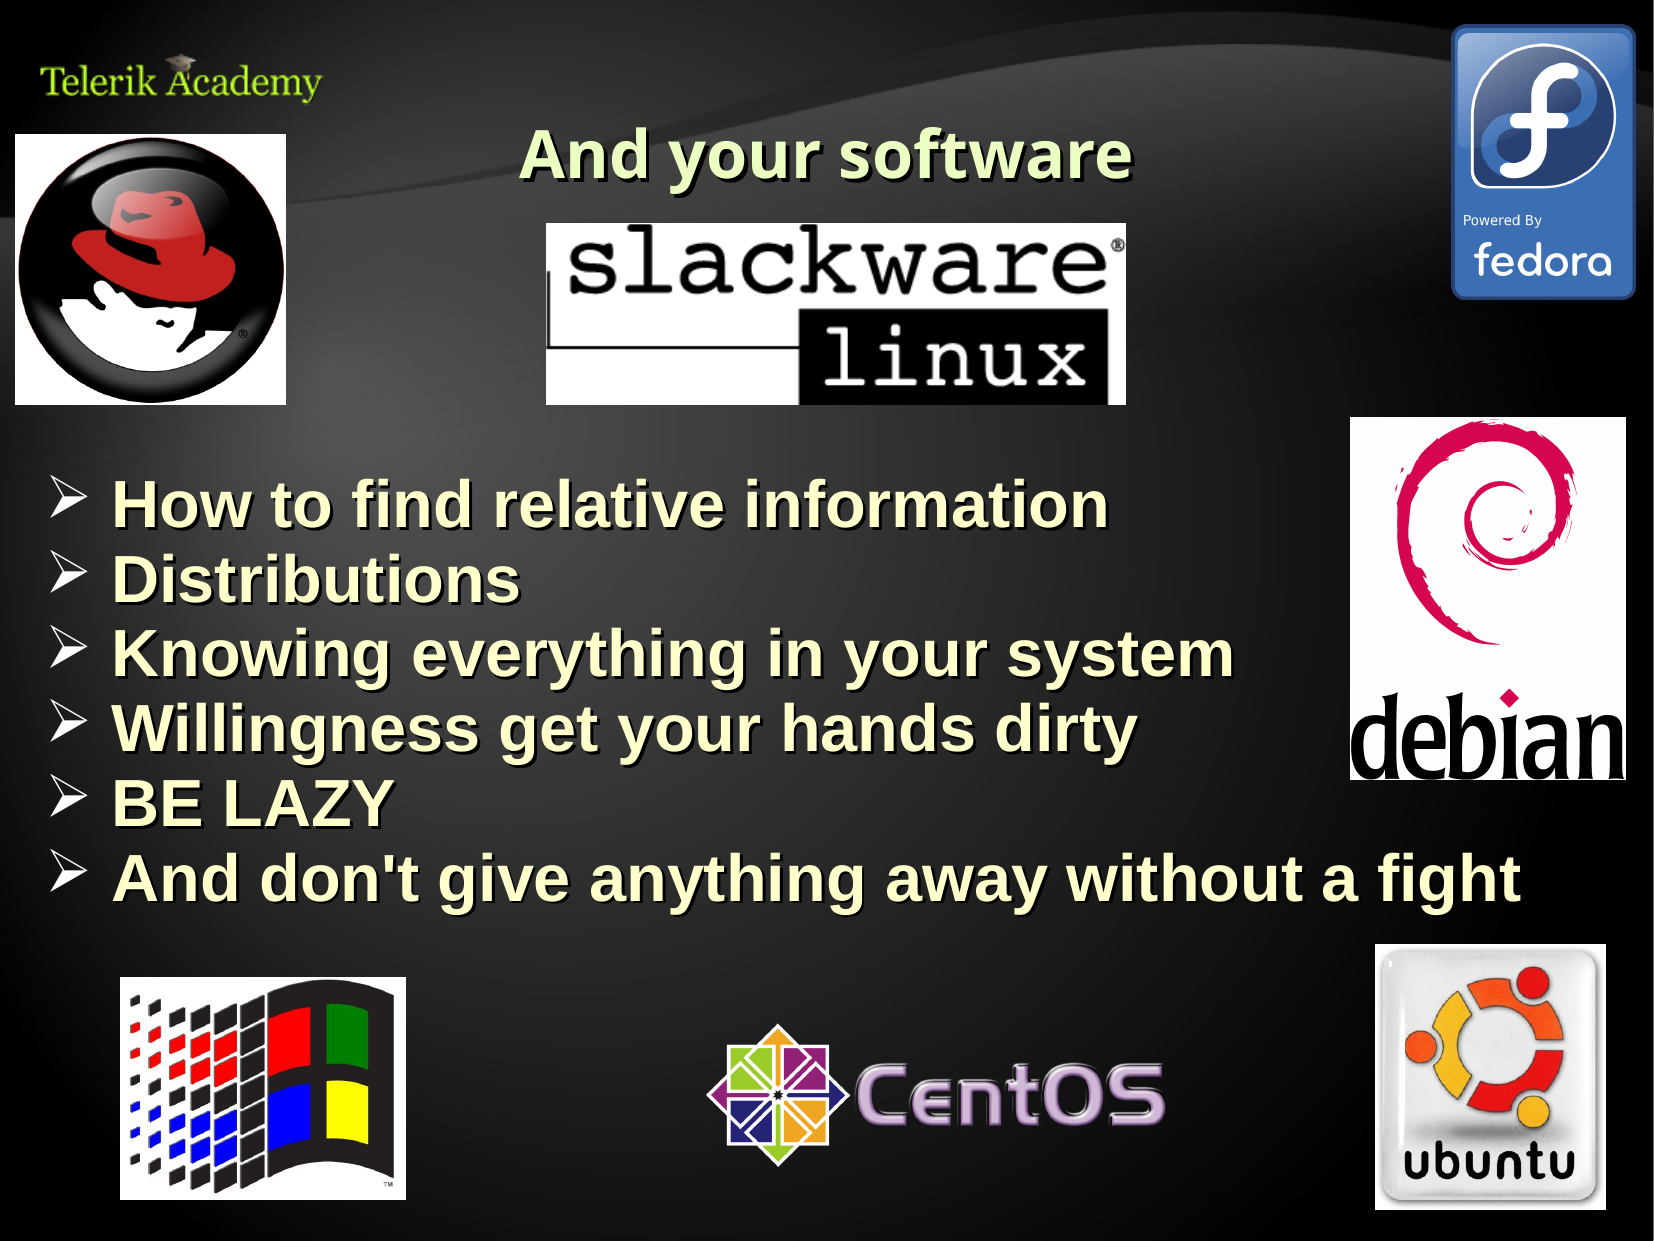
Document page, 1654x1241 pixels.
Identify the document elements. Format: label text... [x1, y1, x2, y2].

subtitle How to find relative information Distributions Knowing everything in your system Willingness get your hands dirty BE LAZY And don't give anything away without a fight [45, 331, 1613, 1051]
title And your software [82, 49, 1451, 257]
picture [0, 0, 1654, 1241]
